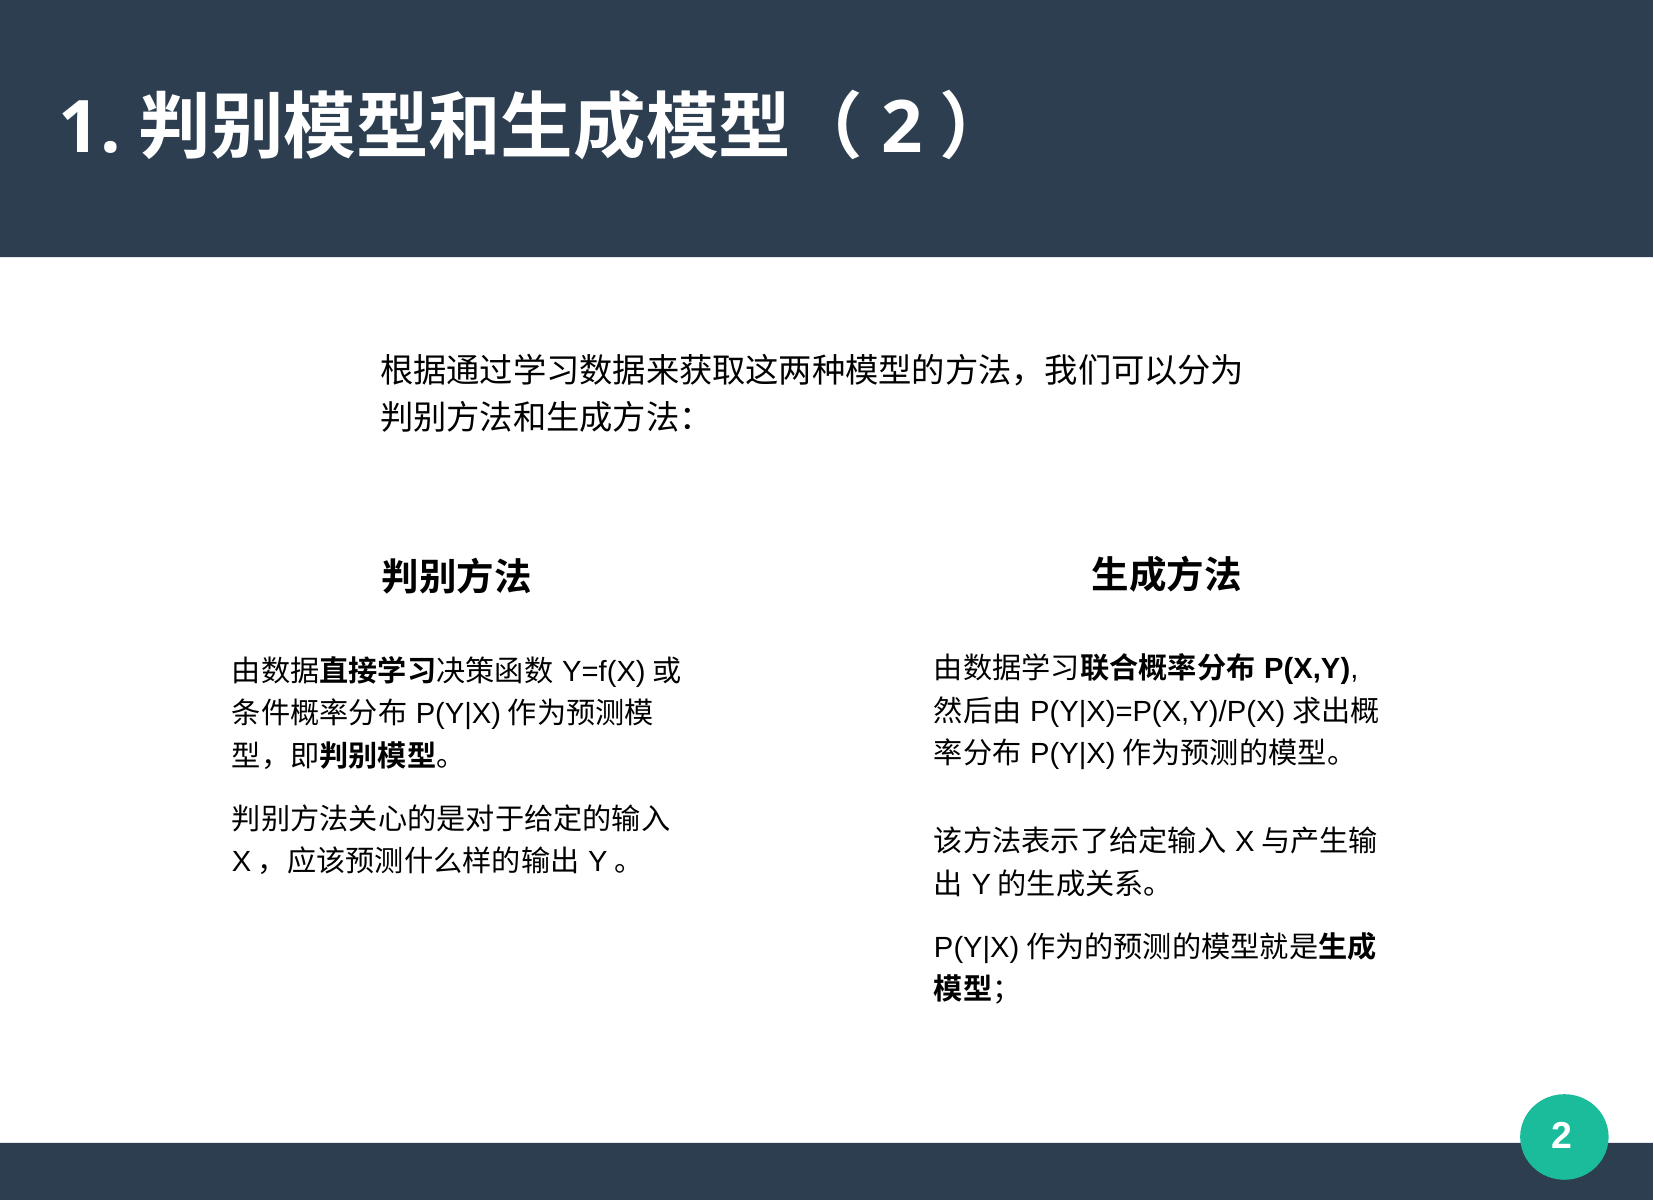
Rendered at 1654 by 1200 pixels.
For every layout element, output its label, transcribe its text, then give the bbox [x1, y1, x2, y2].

text_box 2 [1536, 1104, 1641, 1175]
text_box 1.判别模型和生成模型（2） [58, 47, 1594, 200]
text_box 生成方法 由数据学习联合概率分布P(X,Y), 然后由P(Y|X)=P(X,Y)/P(X)求出概率分布P(Y|X)作为预测的模型。 该方法表示了给定输入X与产生输出Y的生成关系。 P(Y|X)作为的预测的模型就是生成模型； [919, 537, 1415, 1025]
text_box 根据通过学习数据来获取这两种模型的方法，我们可以分为判别方法和生成方法： [365, 336, 1276, 451]
text_box 判别方法 由数据直接学习决策函数Y=f(X)或条件概率分布P(Y|X)作为预测模型，即判别模型。 判别方法关心的是对于给定的输入X，应该预测什么样的输出Y。 [217, 539, 697, 895]
